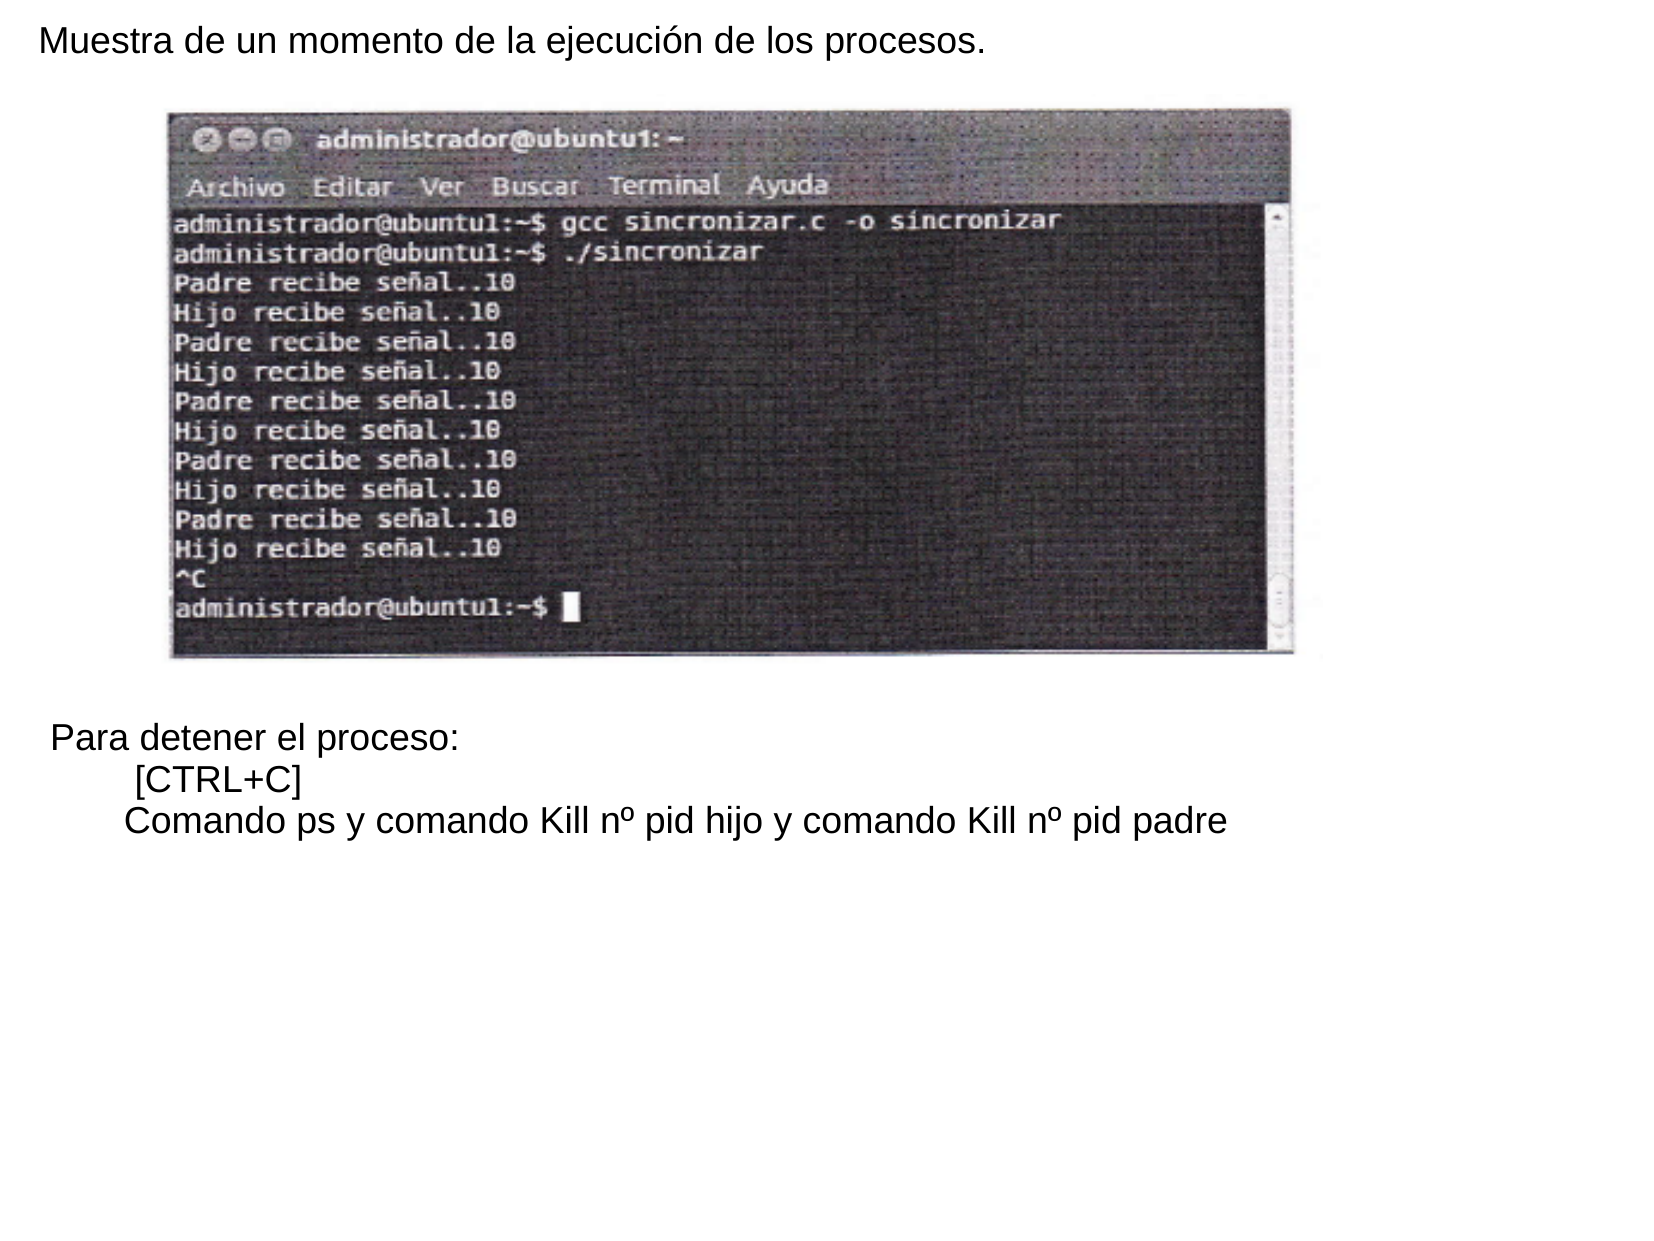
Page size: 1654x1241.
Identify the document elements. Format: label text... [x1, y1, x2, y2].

picture [141, 94, 1323, 674]
text_box Muestra de un momento de la ejecución de los procesos. [23, 11, 1630, 69]
text_box Para detener el proceso: [CTRL+C] Comando ps y comando Kill nº pid hijo y comando Kill nº pid padre [35, 708, 1630, 892]
